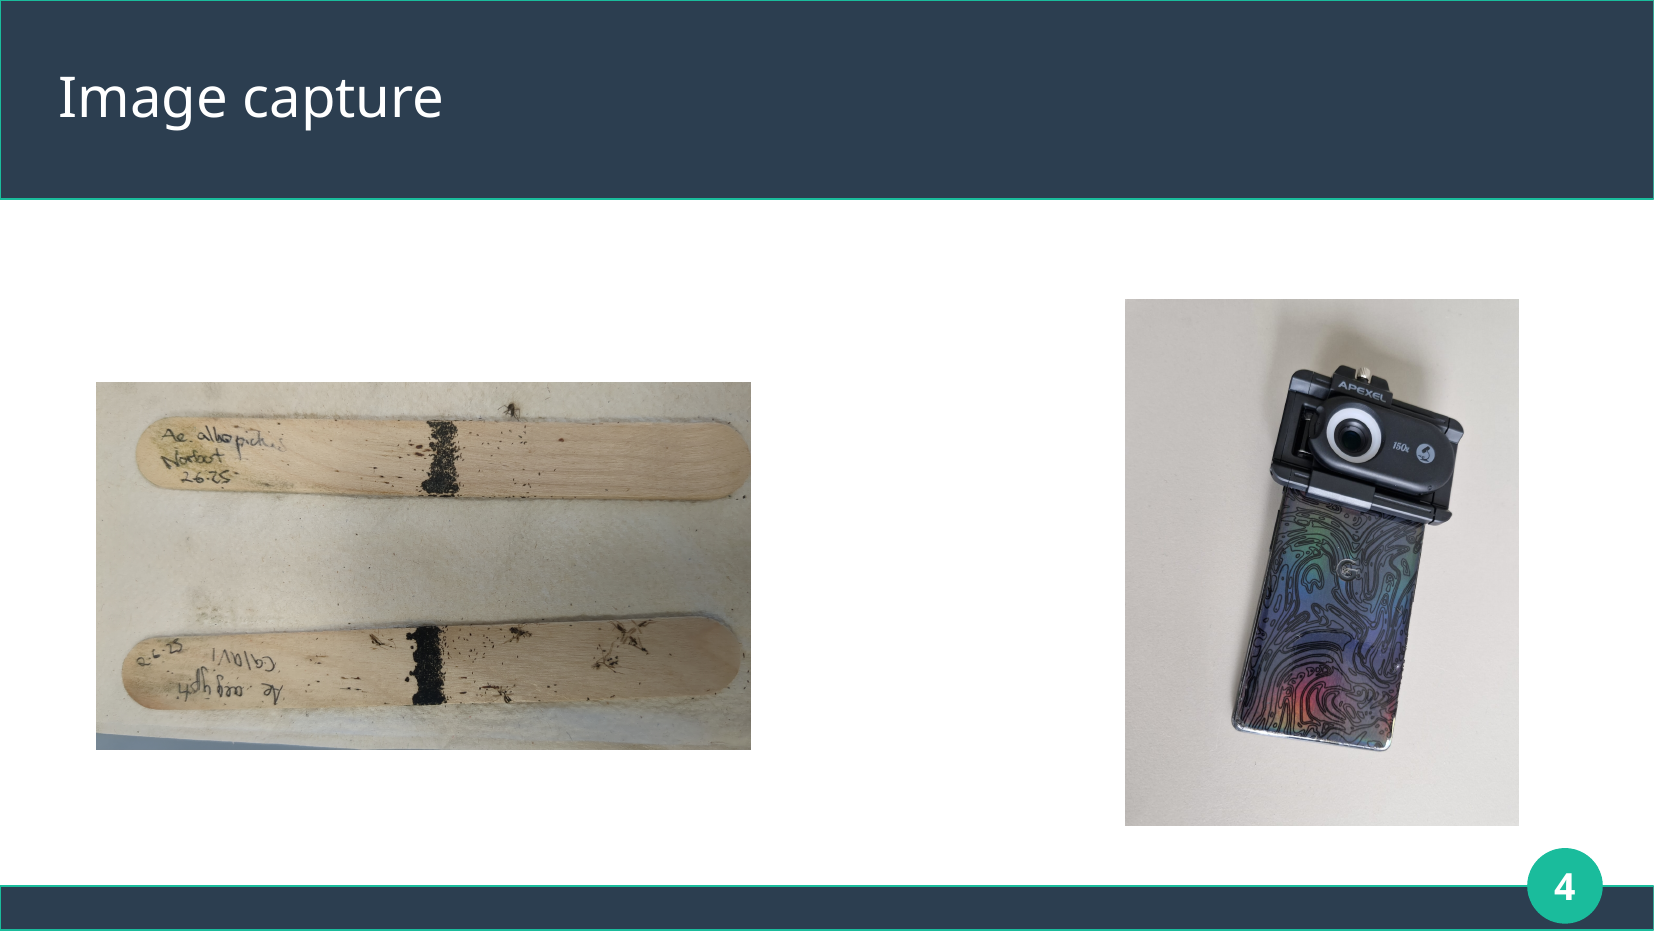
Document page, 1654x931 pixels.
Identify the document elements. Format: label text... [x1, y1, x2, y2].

picture [1125, 299, 1519, 826]
title Image capture [59, 37, 1595, 155]
picture [96, 382, 751, 751]
